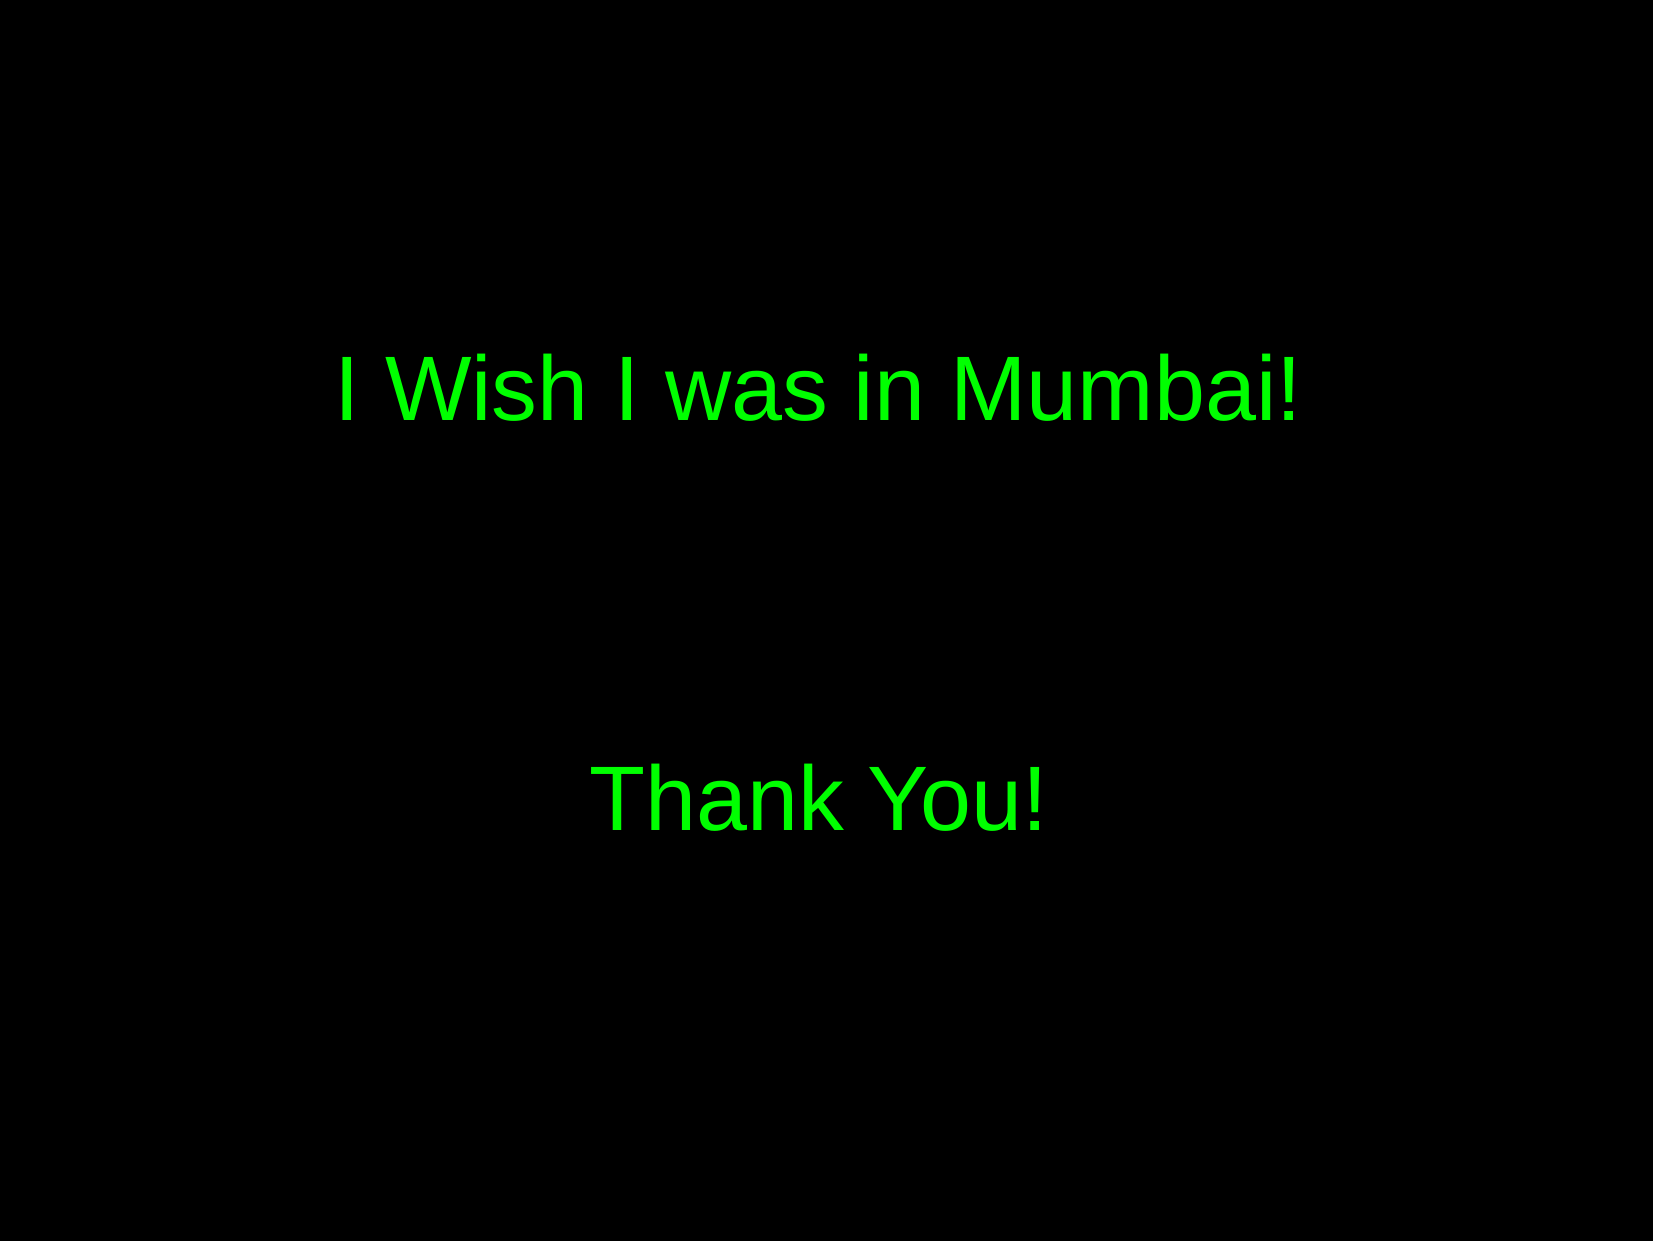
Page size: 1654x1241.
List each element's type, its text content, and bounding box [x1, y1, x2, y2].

title I Wish I was in Mumbai! Thank You! [75, 337, 1563, 953]
